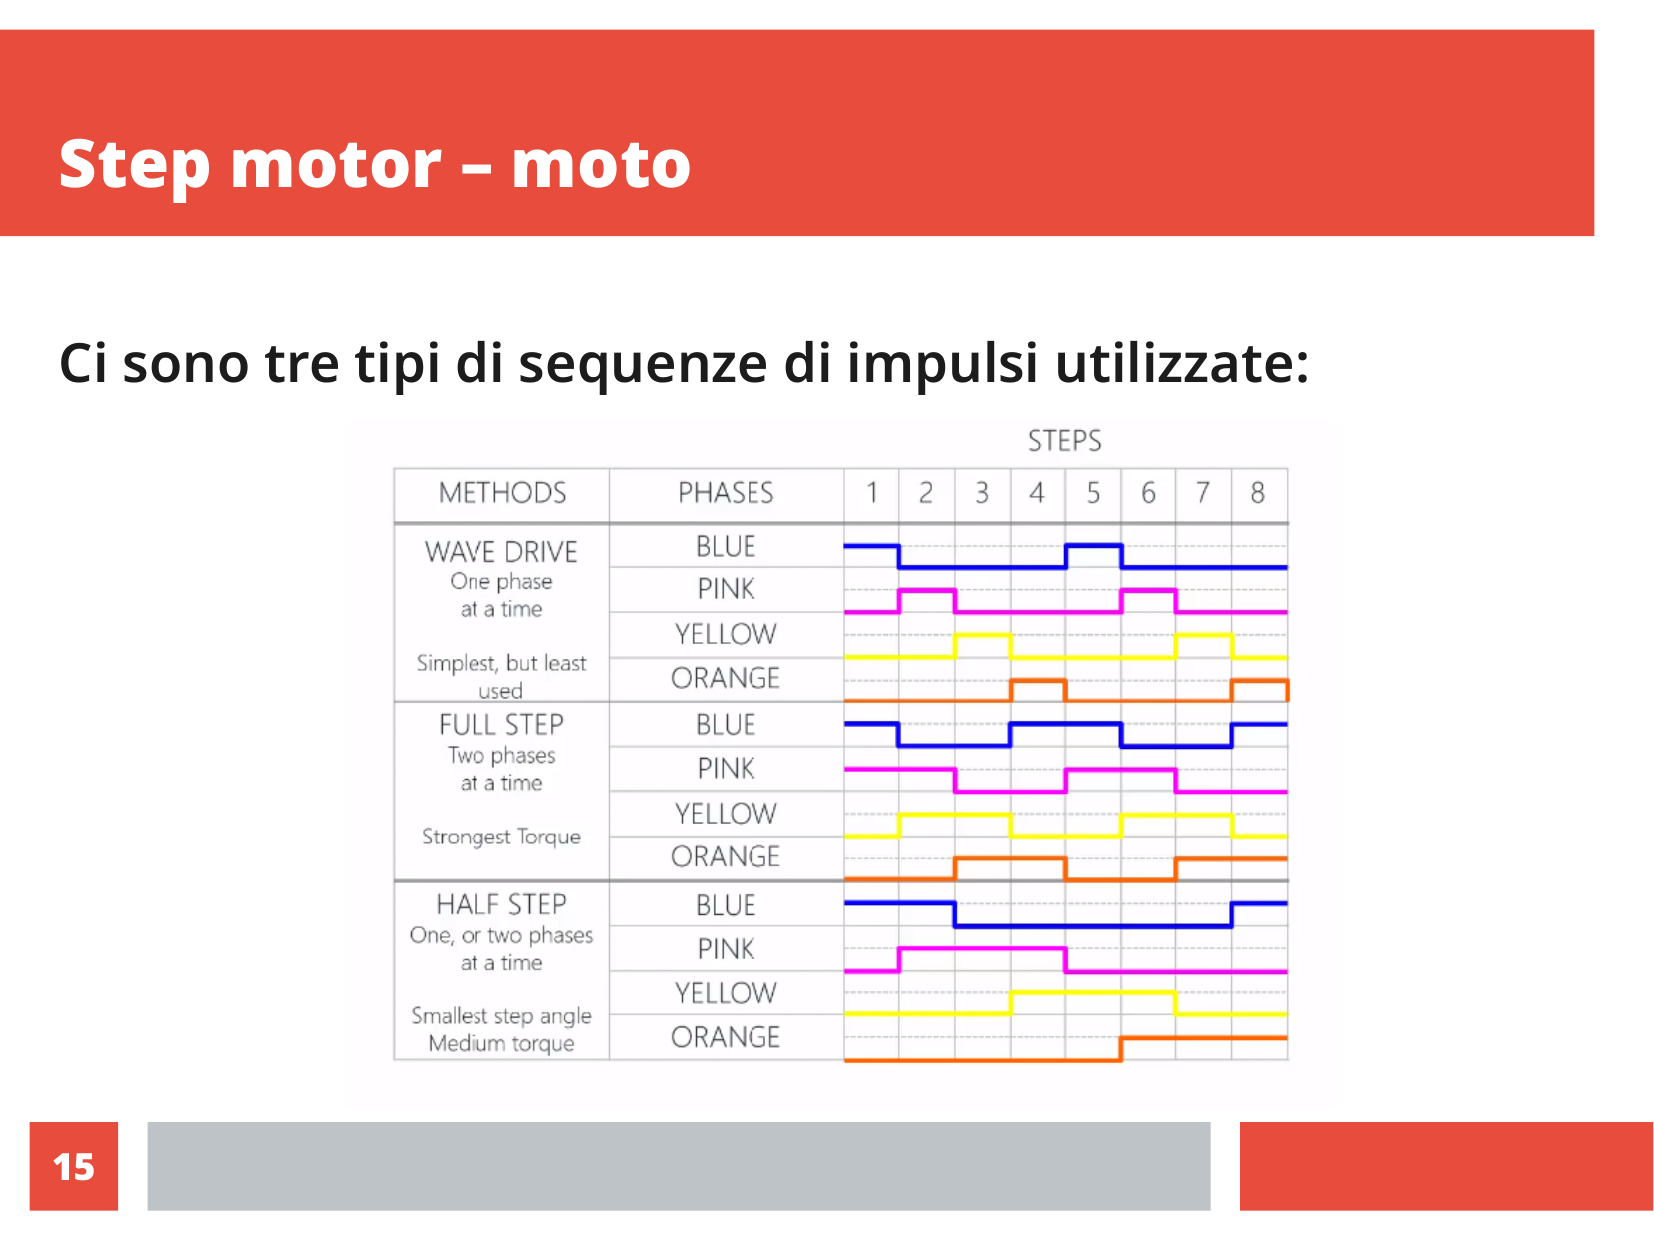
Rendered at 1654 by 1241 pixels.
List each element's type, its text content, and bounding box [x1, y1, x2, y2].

title Step motor – moto [59, 59, 1595, 207]
list Ci sono tre tipi di sequenze di impulsi utilizzate: [59, 324, 1565, 616]
picture [345, 419, 1335, 1108]
